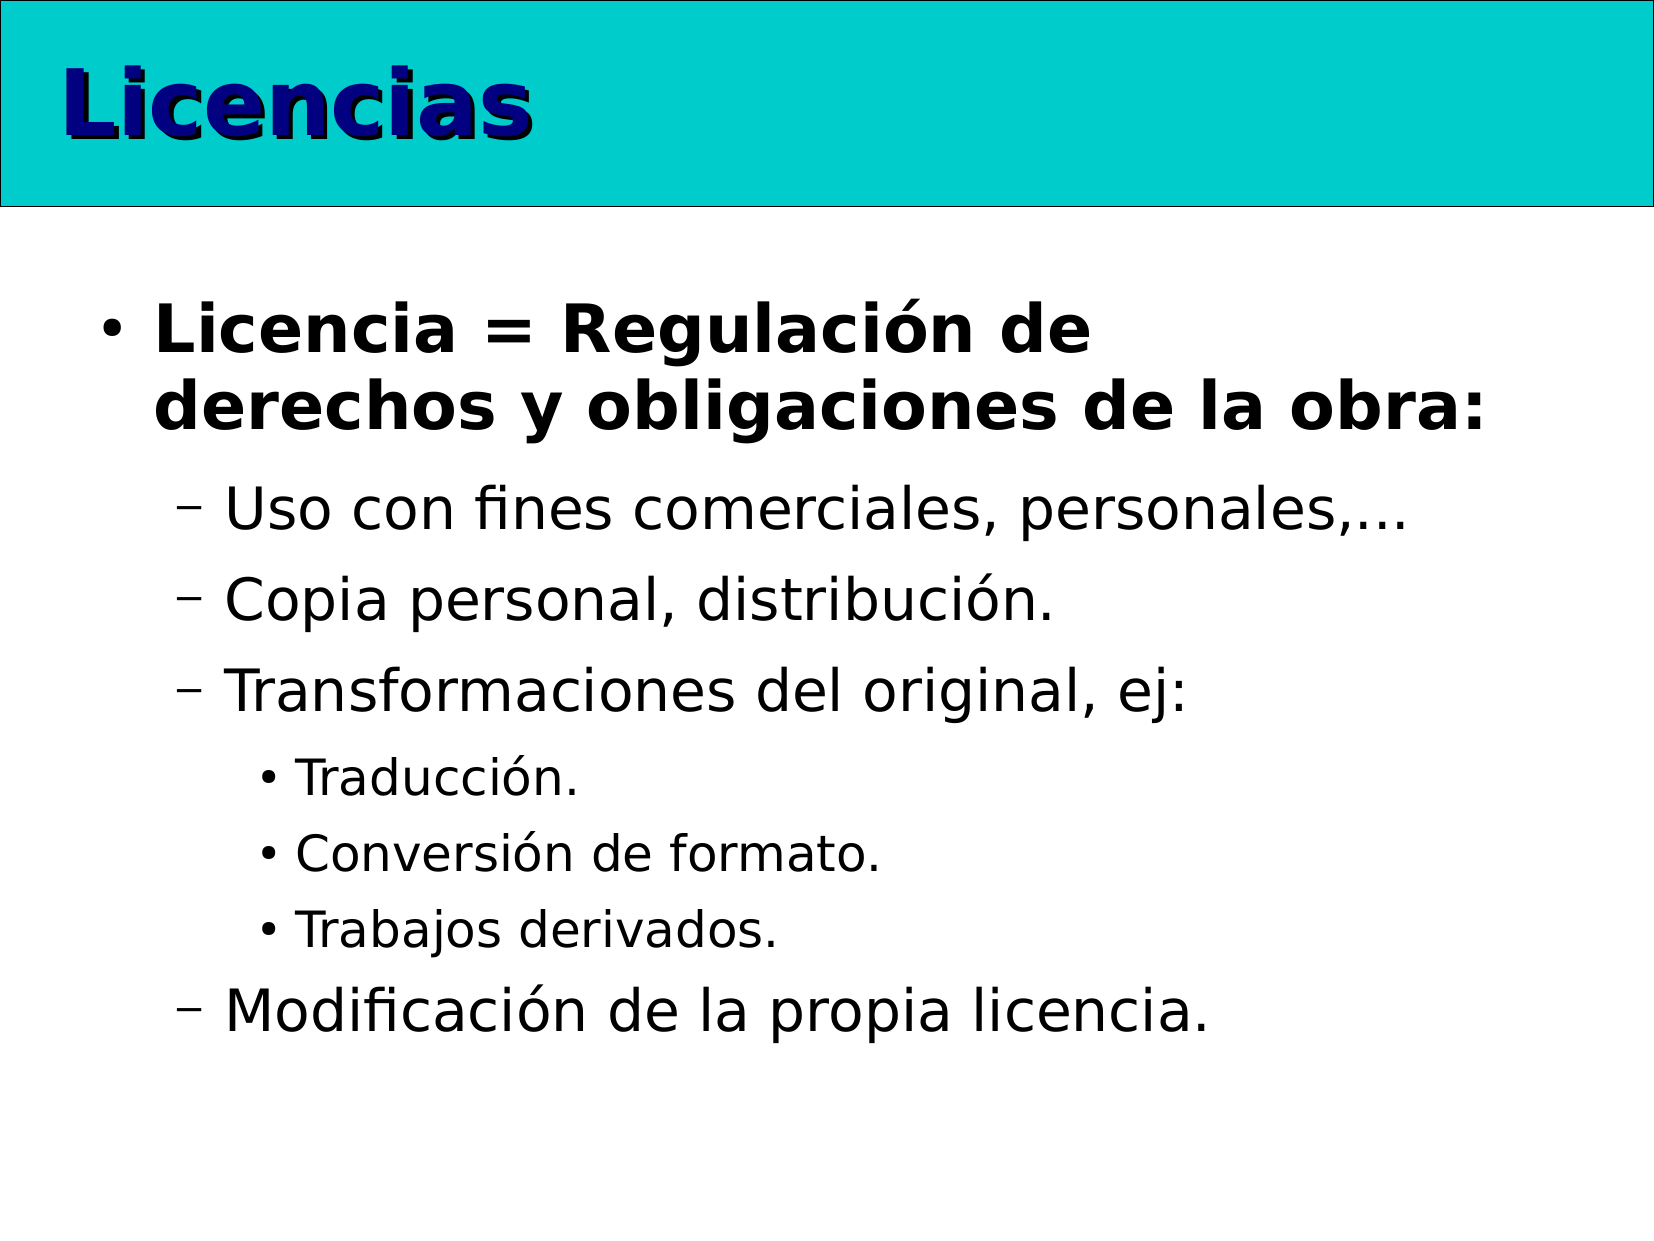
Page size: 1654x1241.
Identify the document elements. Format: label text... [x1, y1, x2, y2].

list Licencia = Regulación de derechos y obligaciones de la obra: Uso con fines comerciales, personales,... Copia personal, distribución. Transformaciones del original, ej: Traducción. Conversión de formato. Trabajos derivados. Modificación de la propia licencia. [82, 290, 1571, 1109]
title Licencias [59, 14, 1654, 192]
